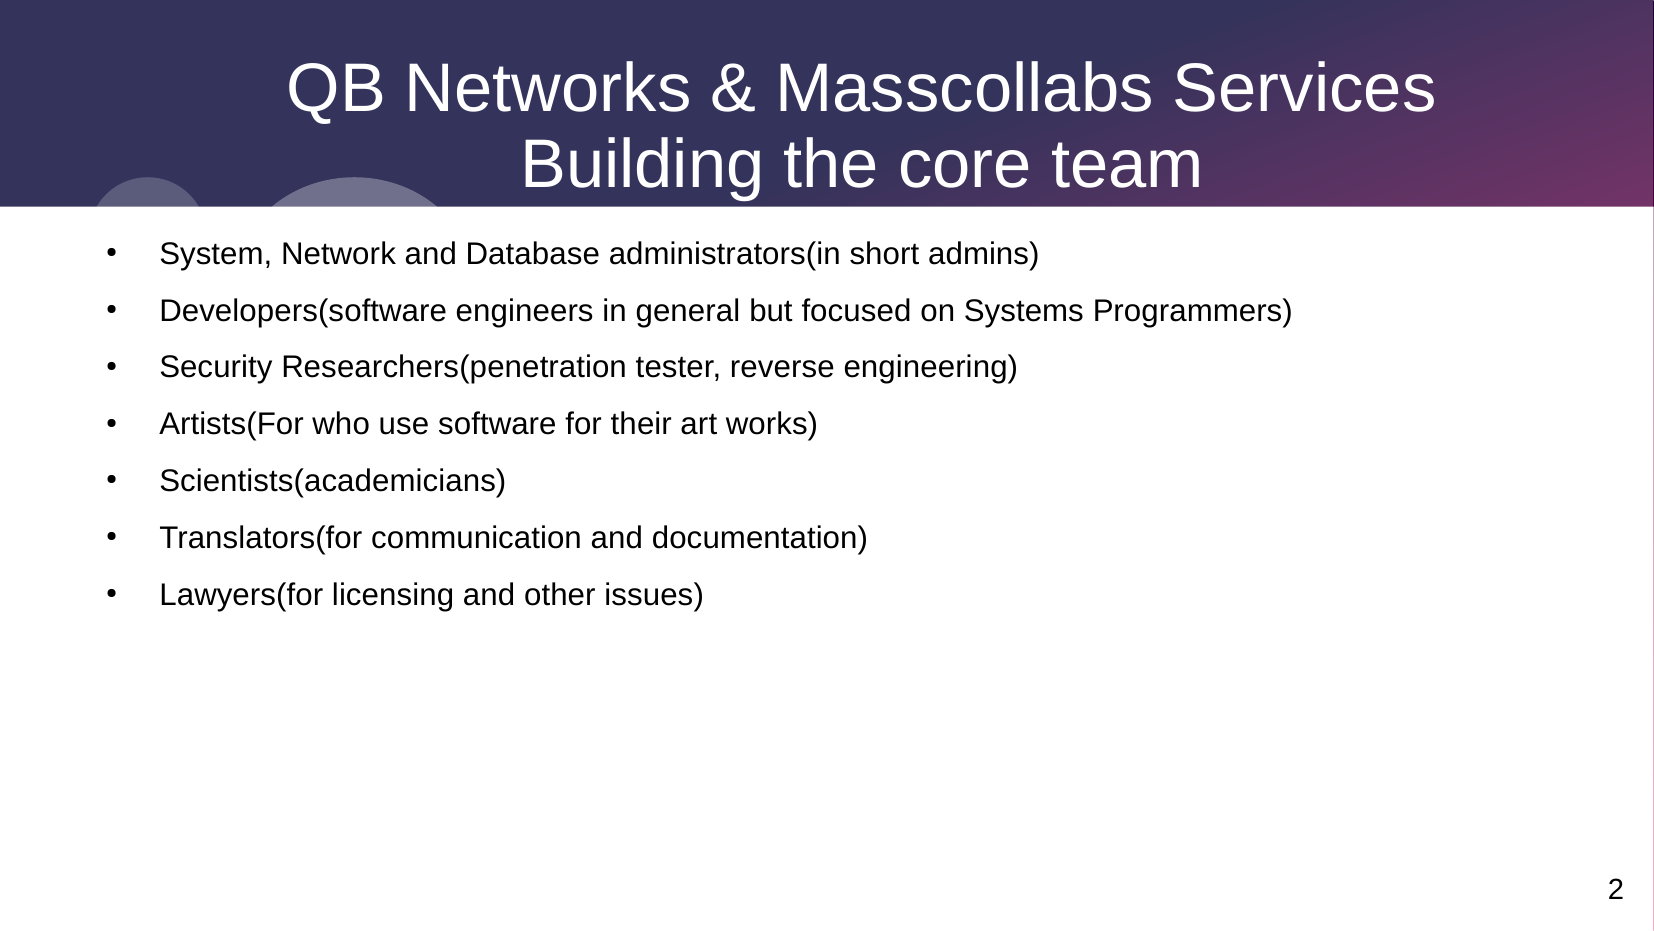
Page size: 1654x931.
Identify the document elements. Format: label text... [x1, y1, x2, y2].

title QB Networks & Masscollabs Services Building the core team [88, 44, 1565, 207]
list System, Network and Database administrators(in short admins) Developers(software engineers in general but focused on Systems Programmers) Security Researchers(penetration tester, reverse engineering) Artists(For who use software for their art works) Scientists(academicians) Translators(for communication and documentation) Lawyers(for licensing and other issues) [88, 236, 1565, 827]
